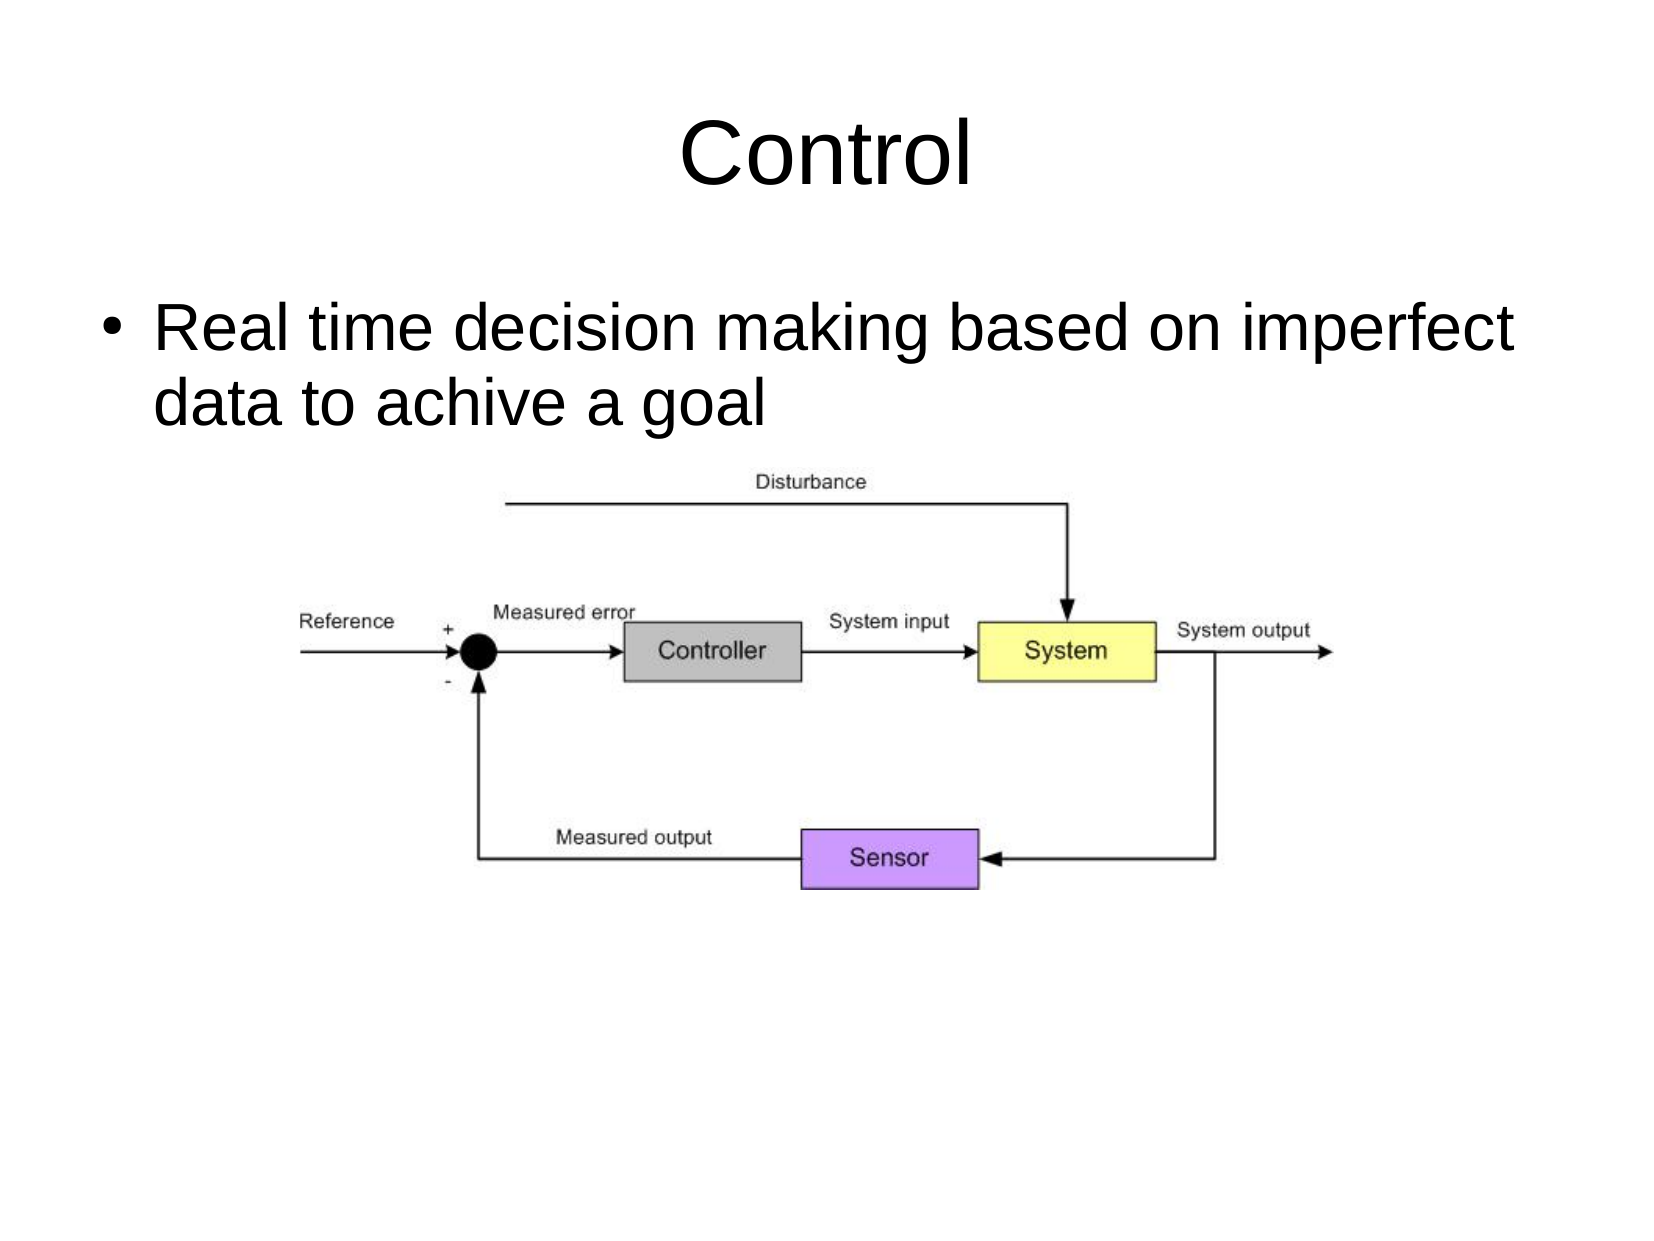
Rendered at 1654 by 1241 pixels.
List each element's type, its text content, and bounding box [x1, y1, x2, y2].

title Control [82, 49, 1571, 257]
list Real time decision making based on imperfect data to achive a goal [82, 290, 1571, 1010]
picture [299, 467, 1334, 890]
